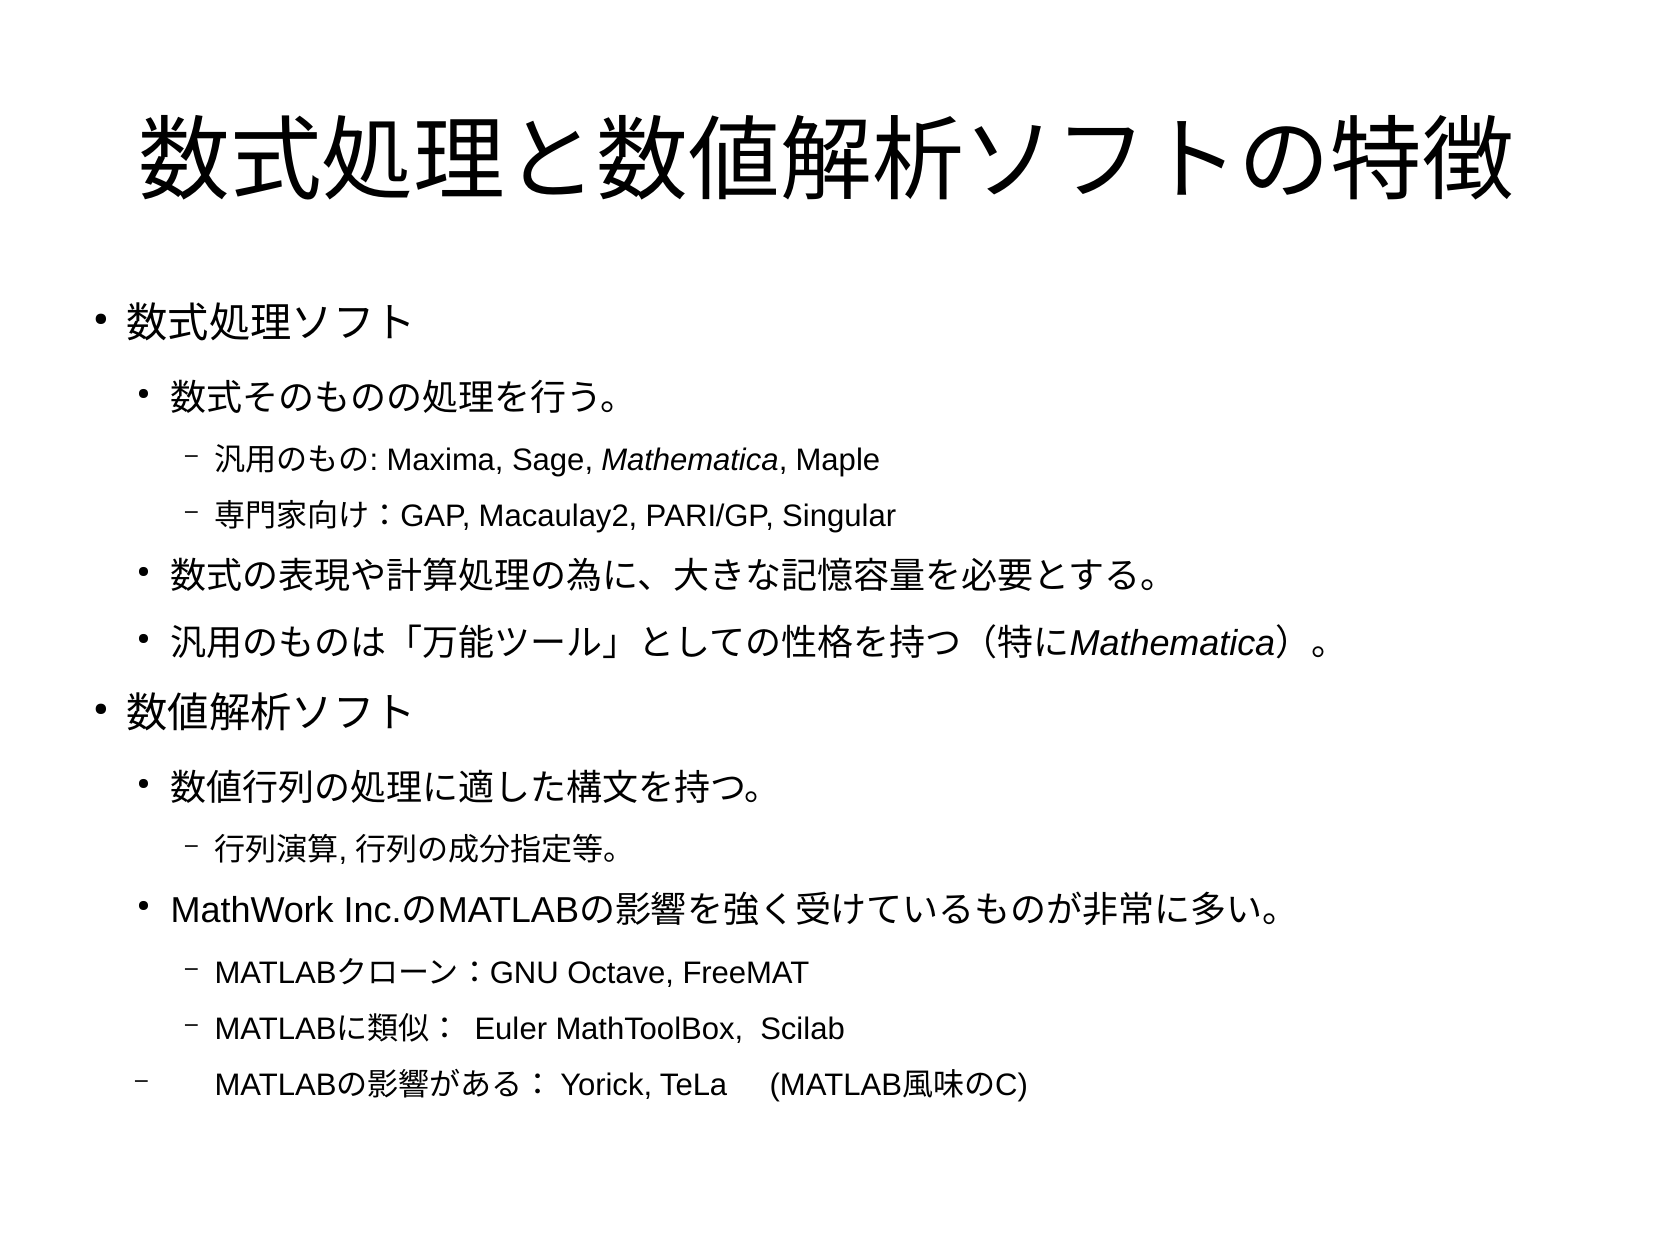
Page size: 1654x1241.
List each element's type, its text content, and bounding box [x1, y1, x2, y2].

list 数式処理ソフト 数式そのものの処理を行う。 汎用のもの: Maxima, Sage, Mathematica, Maple 専門家向け：GAP, Macaulay2, PARI/GP, Singular 数式の表現や計算処理の為に、大きな記憶容量を必要とする。 汎用のものは「万能ツール」としての性格を持つ（特にMathematica）。 数値解析ソフト 数値行列の処理に適した構文を持つ。 行列演算, 行列の成分指定等。 MathWork Inc.のMATLABの影響を強く受けているものが非常に多い。 MATLABクローン：GNU Octave, FreeMAT MATLABに類似： Euler MathToolBox, Scilab MATLABの影響がある： Yorick, TeLa (MATLAB風味のC) [82, 290, 1571, 1109]
title 数式処理と数値解析ソフトの特徴 [82, 49, 1571, 257]
